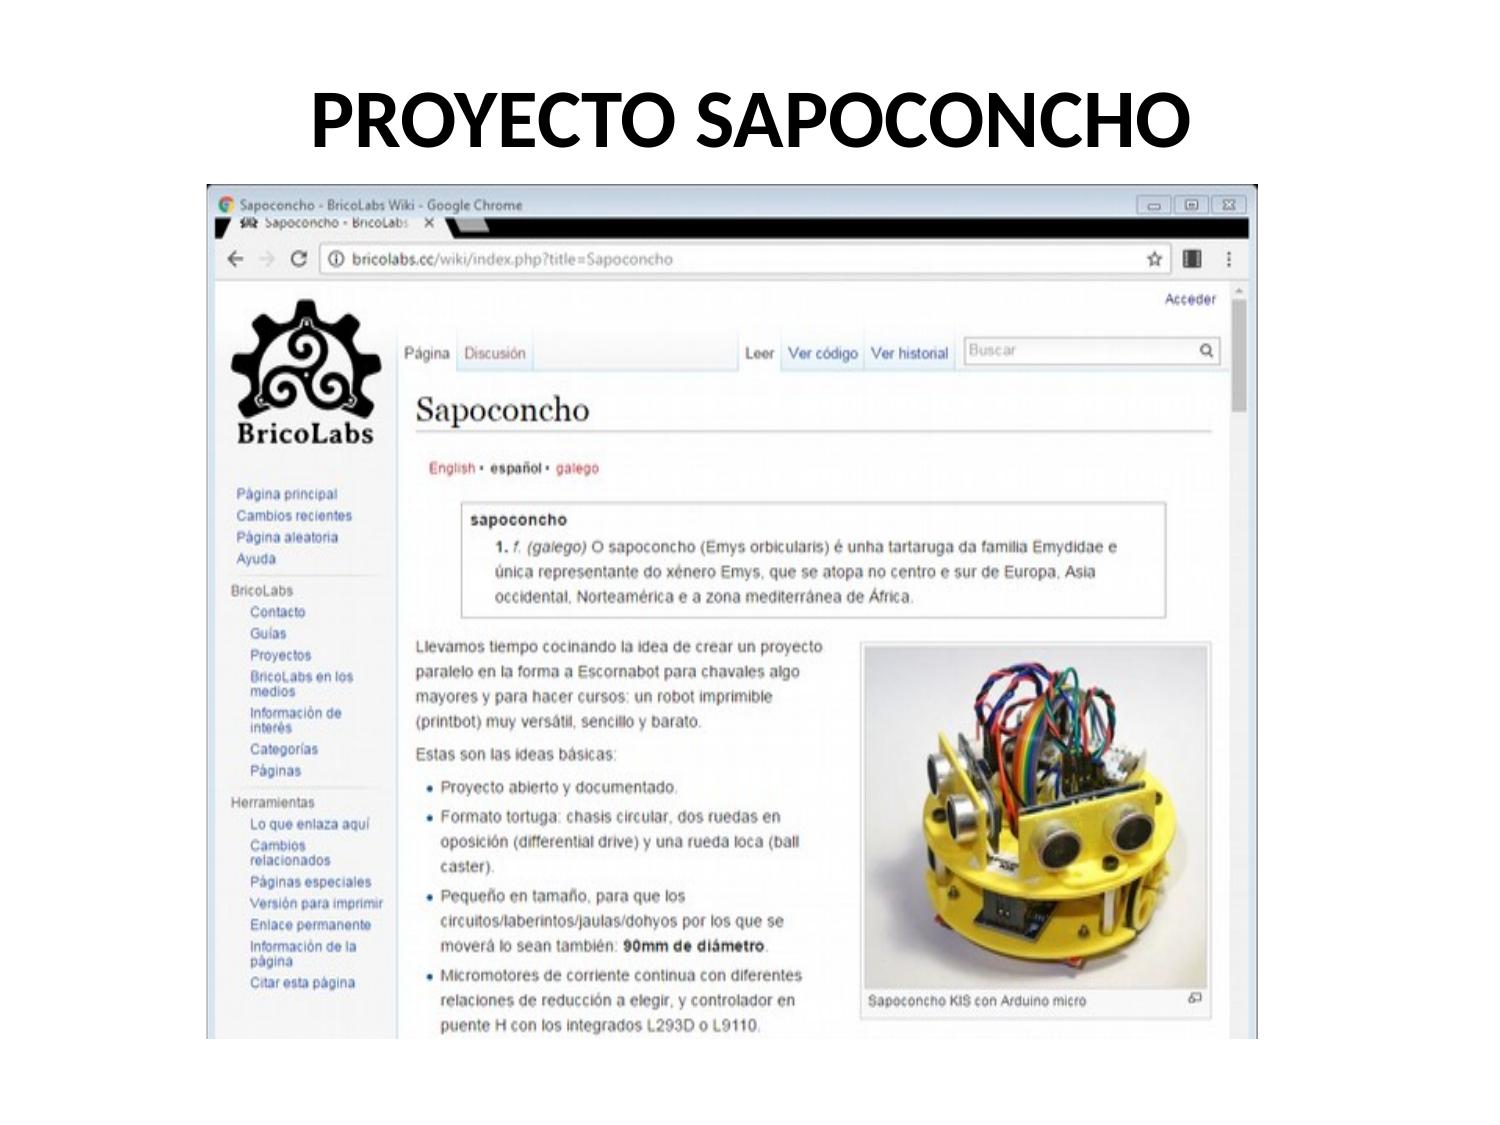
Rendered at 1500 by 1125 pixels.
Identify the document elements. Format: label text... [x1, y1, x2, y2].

picture [206, 184, 1258, 1039]
title PROYECTO SAPOCONCHO [76, 42, 1427, 186]
